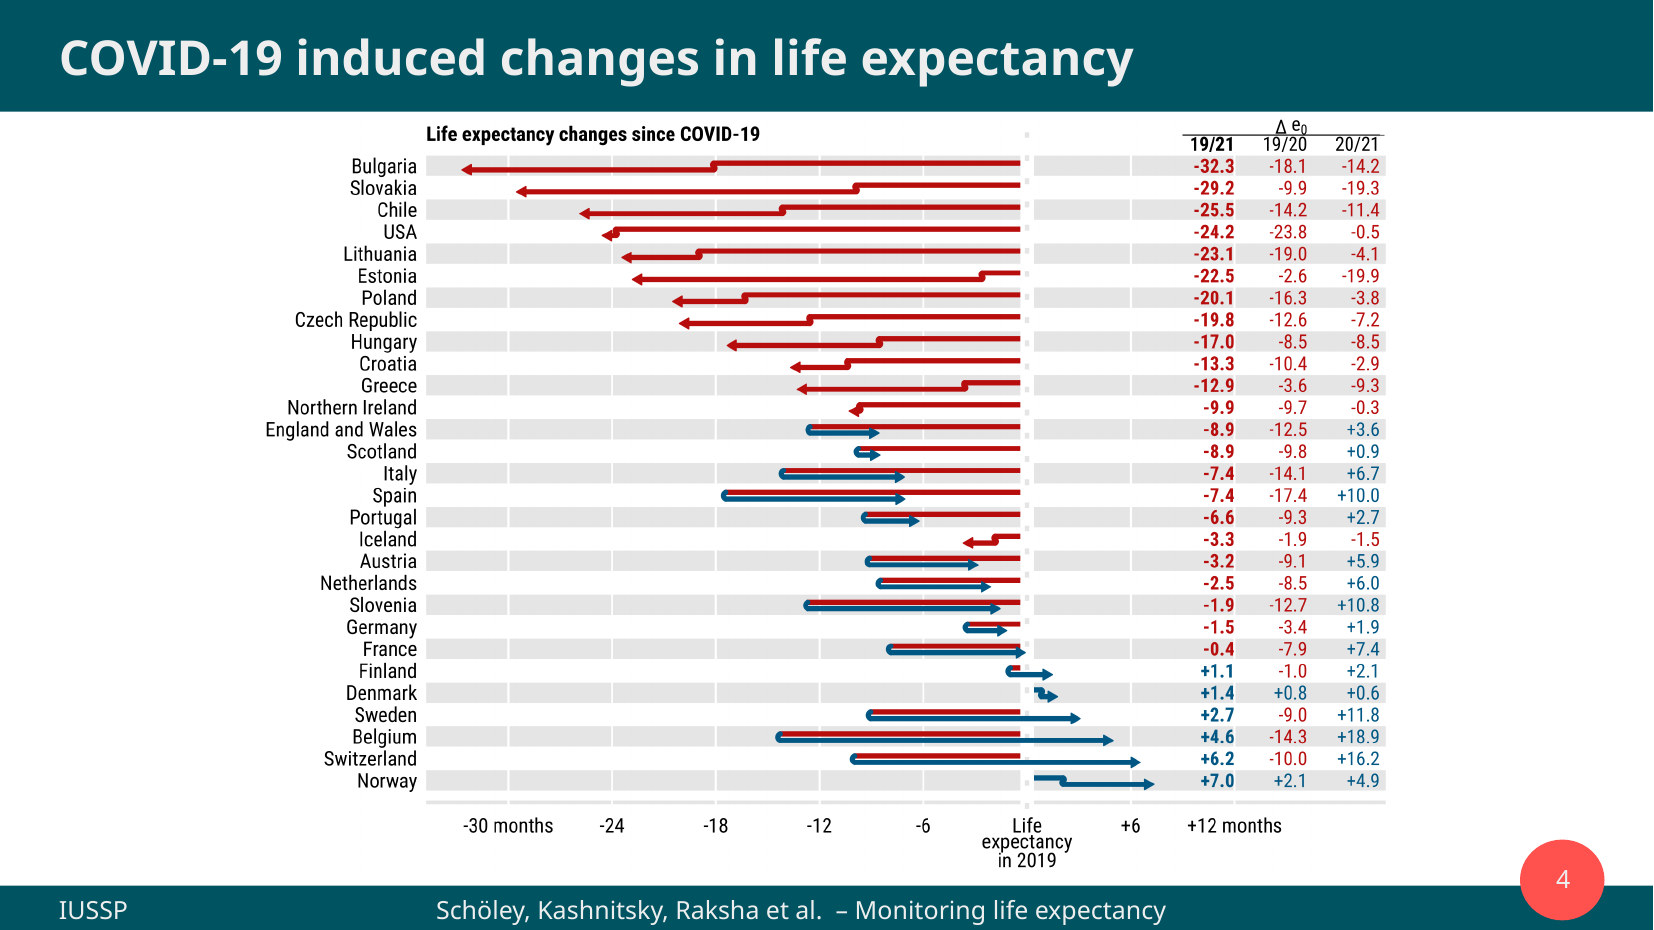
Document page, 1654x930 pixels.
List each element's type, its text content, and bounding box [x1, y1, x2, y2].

picture [263, 116, 1389, 880]
title COVID-19 induced changes in life expectancy [58, 0, 1594, 117]
